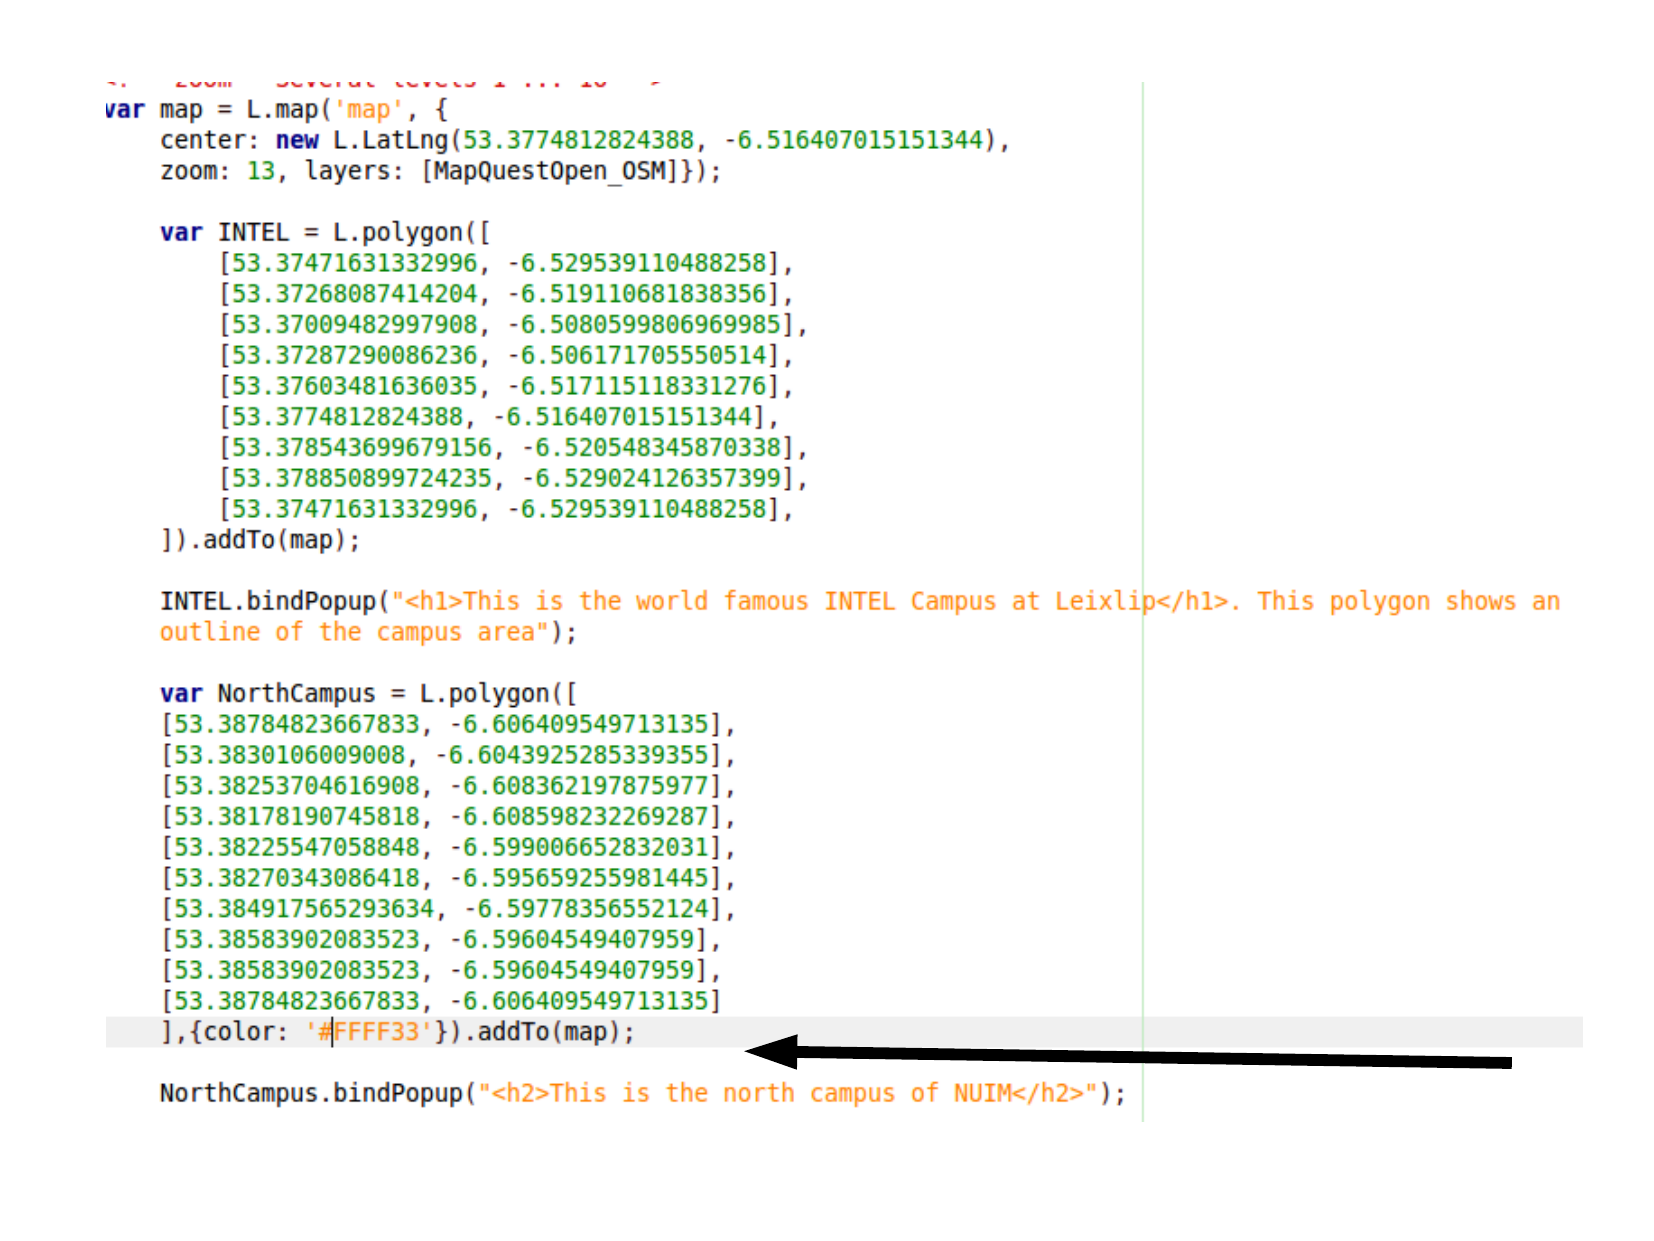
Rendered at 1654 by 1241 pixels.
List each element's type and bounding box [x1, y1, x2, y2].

picture [106, 82, 1583, 1123]
